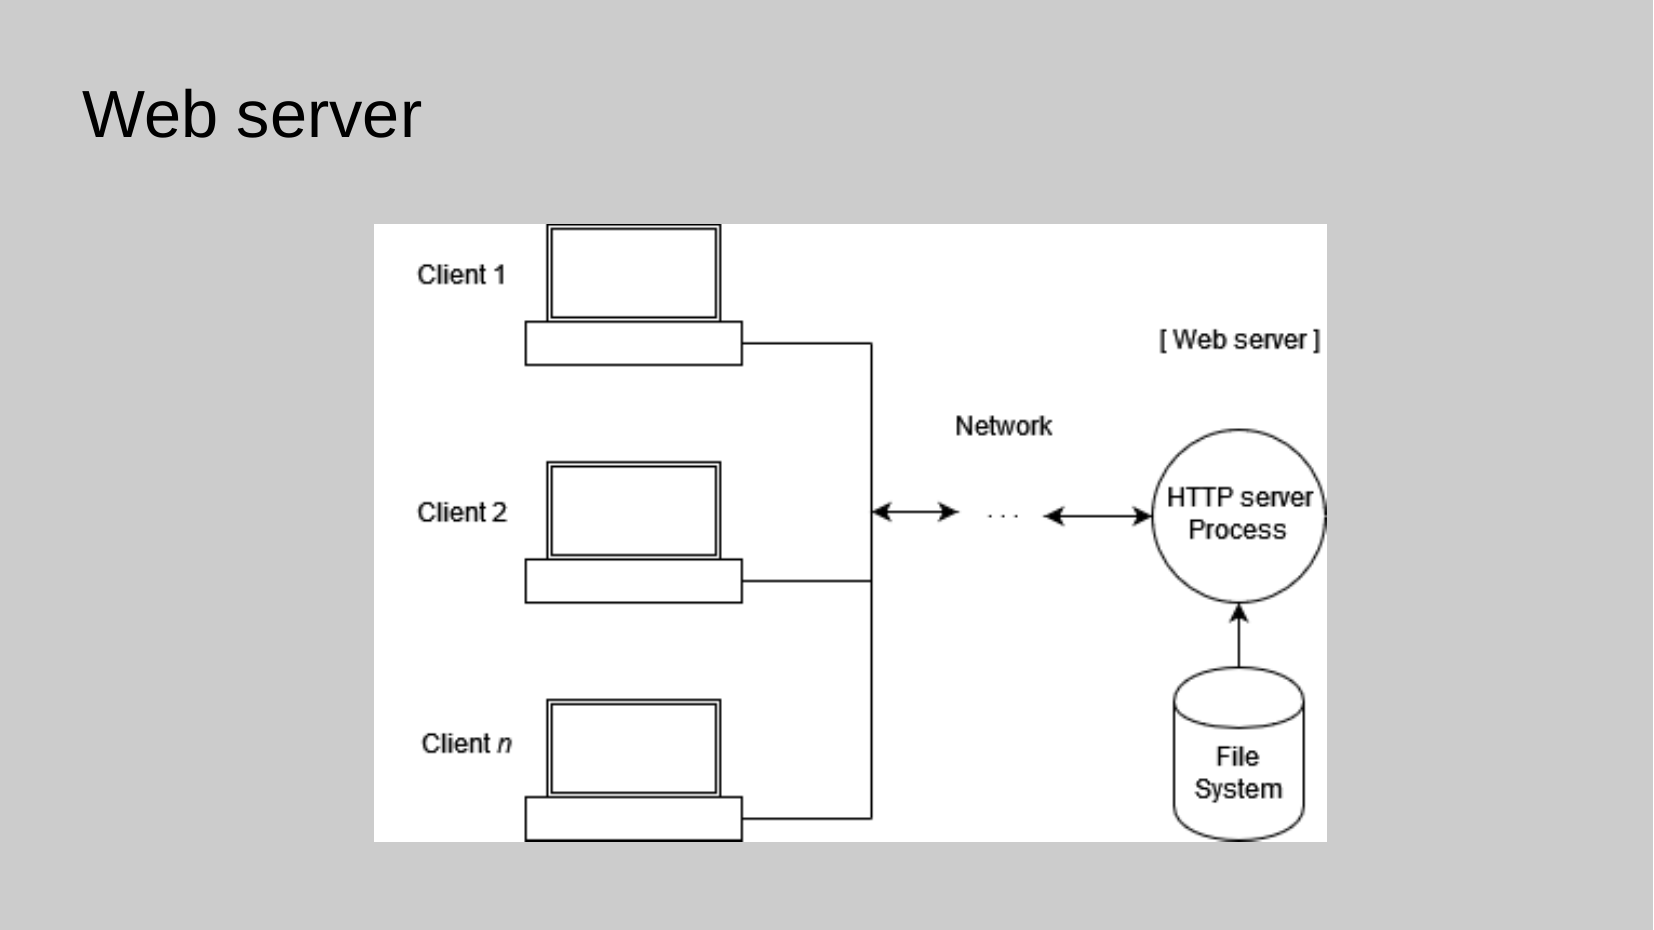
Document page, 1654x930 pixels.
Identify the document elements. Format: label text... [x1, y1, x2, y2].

picture [374, 224, 1327, 842]
title Web server [82, 37, 1571, 193]
